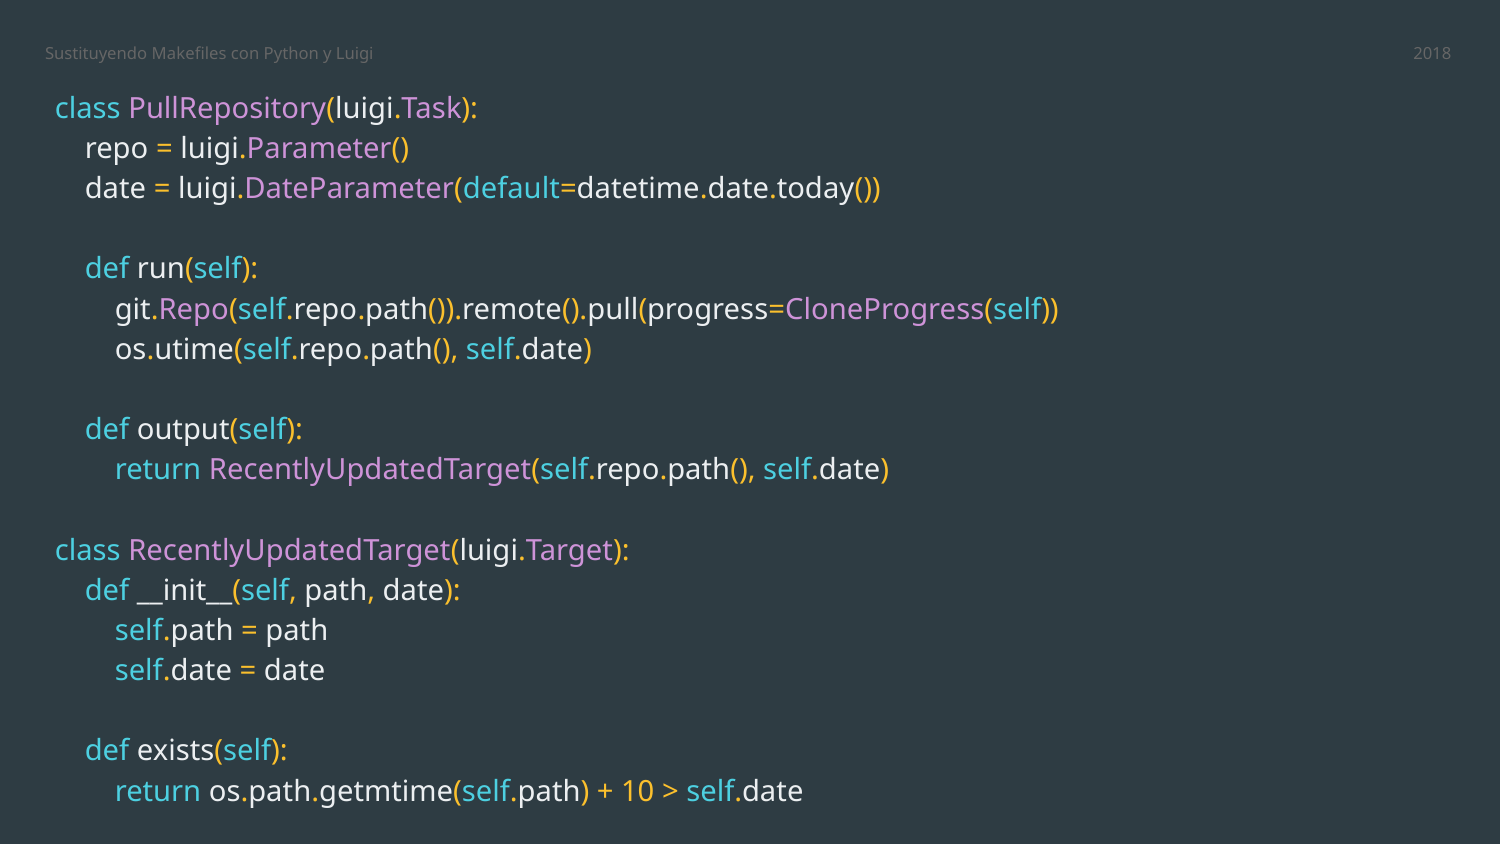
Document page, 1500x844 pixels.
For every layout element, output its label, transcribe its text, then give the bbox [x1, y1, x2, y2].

list class PullRepository(luigi.Task): repo = luigi.Parameter() date = luigi.DateParameter(default=datetime.date.today()) def run(self): git.Repo(self.repo.path()).remote().pull(progress=CloneProgress(self)) os.utime(self.repo.path(), self.date) def output(self): return RecentlyUpdatedTarget(self.repo.path(), self.date) class RecentlyUpdatedTarget(luigi.Target): def __init__(self, path, date): self.path = path self.date = date def exists(self): return os.path.getmtime(self.path) + 10 > self.date [39, 69, 1465, 562]
